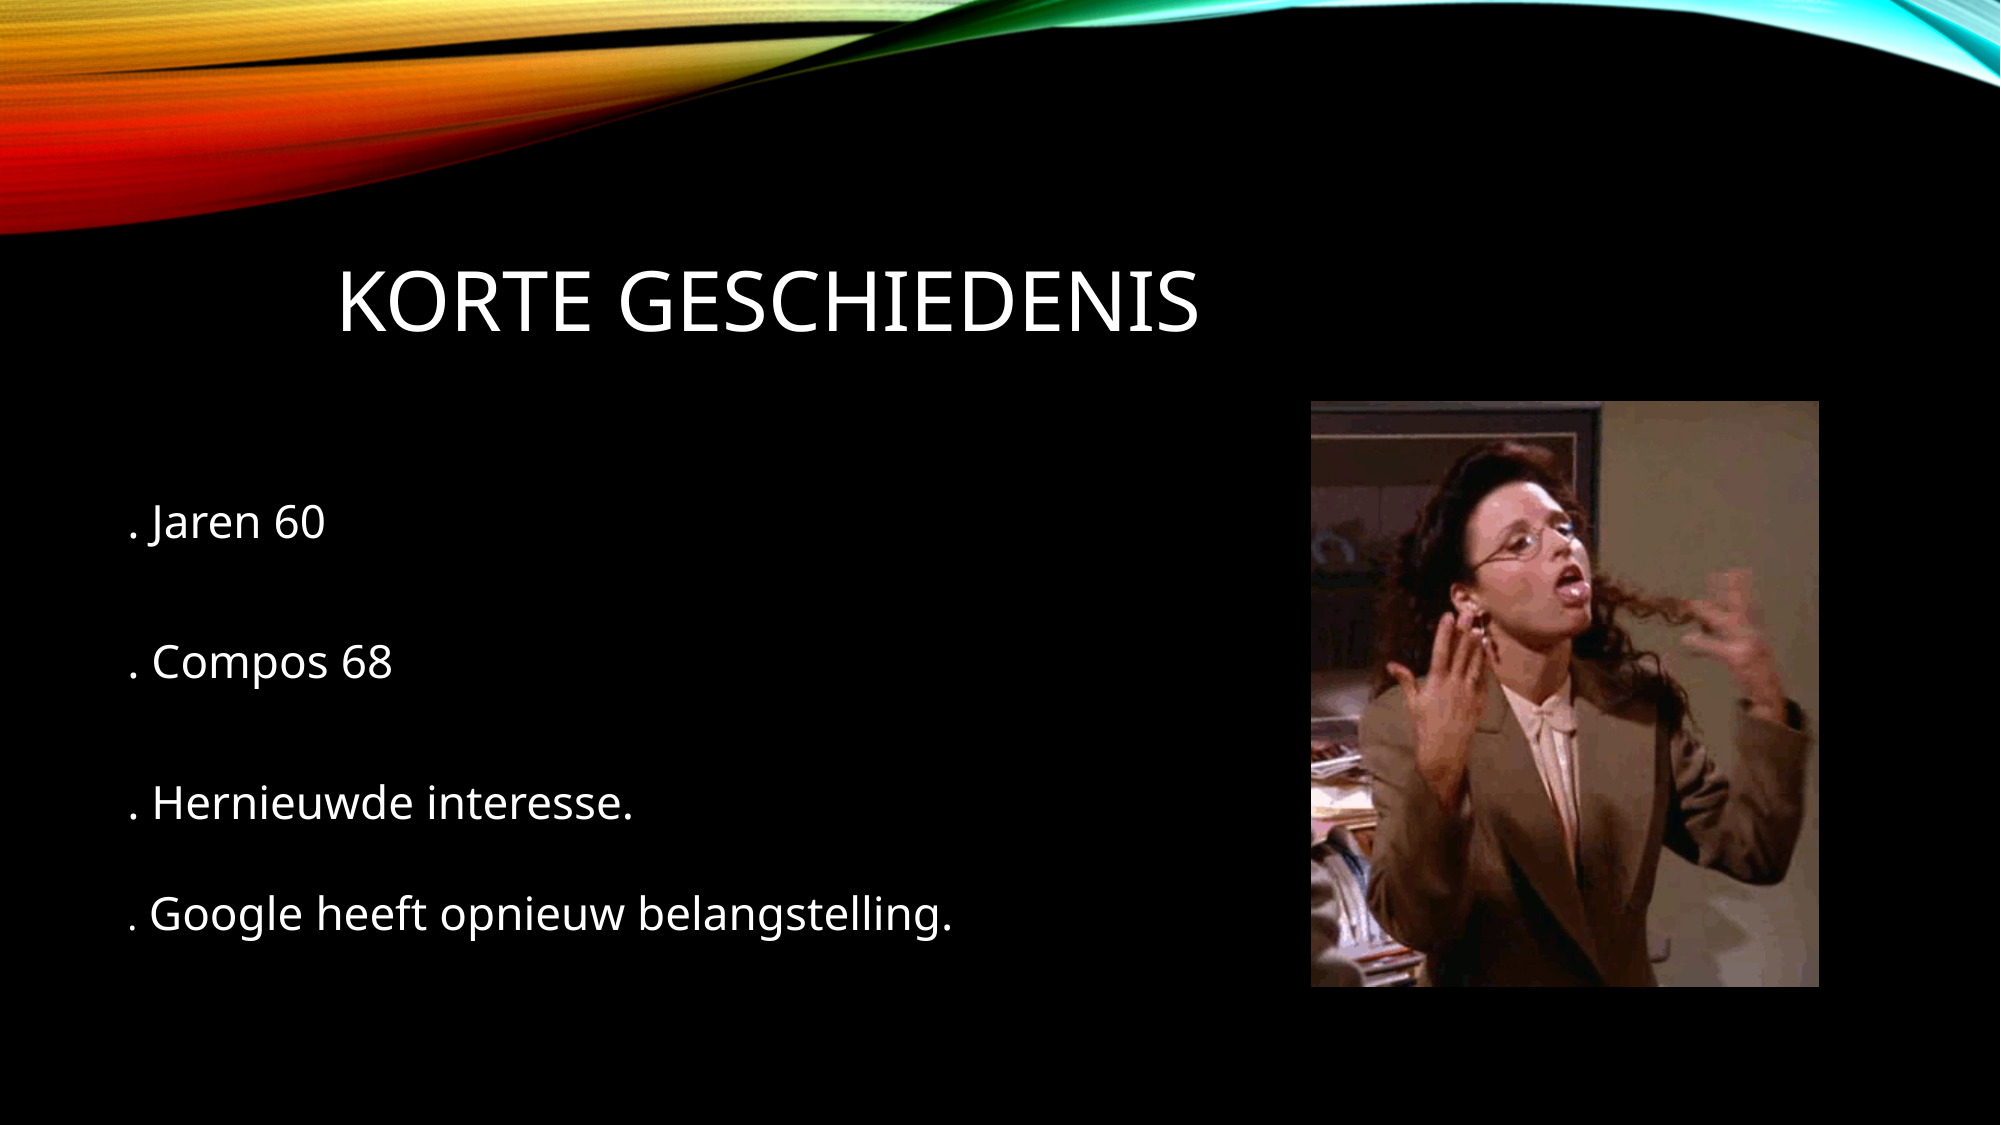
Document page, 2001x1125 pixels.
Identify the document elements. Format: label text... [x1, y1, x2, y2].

picture [0, 0, 2000, 237]
picture [1311, 401, 1819, 987]
text_box . Jaren 60 . Compos 68 . Hernieuwde interesse. . Google heeft opnieuw belangstelling. [112, 491, 1888, 1125]
text_box Korte geschiedenis [0, 248, 1217, 461]
